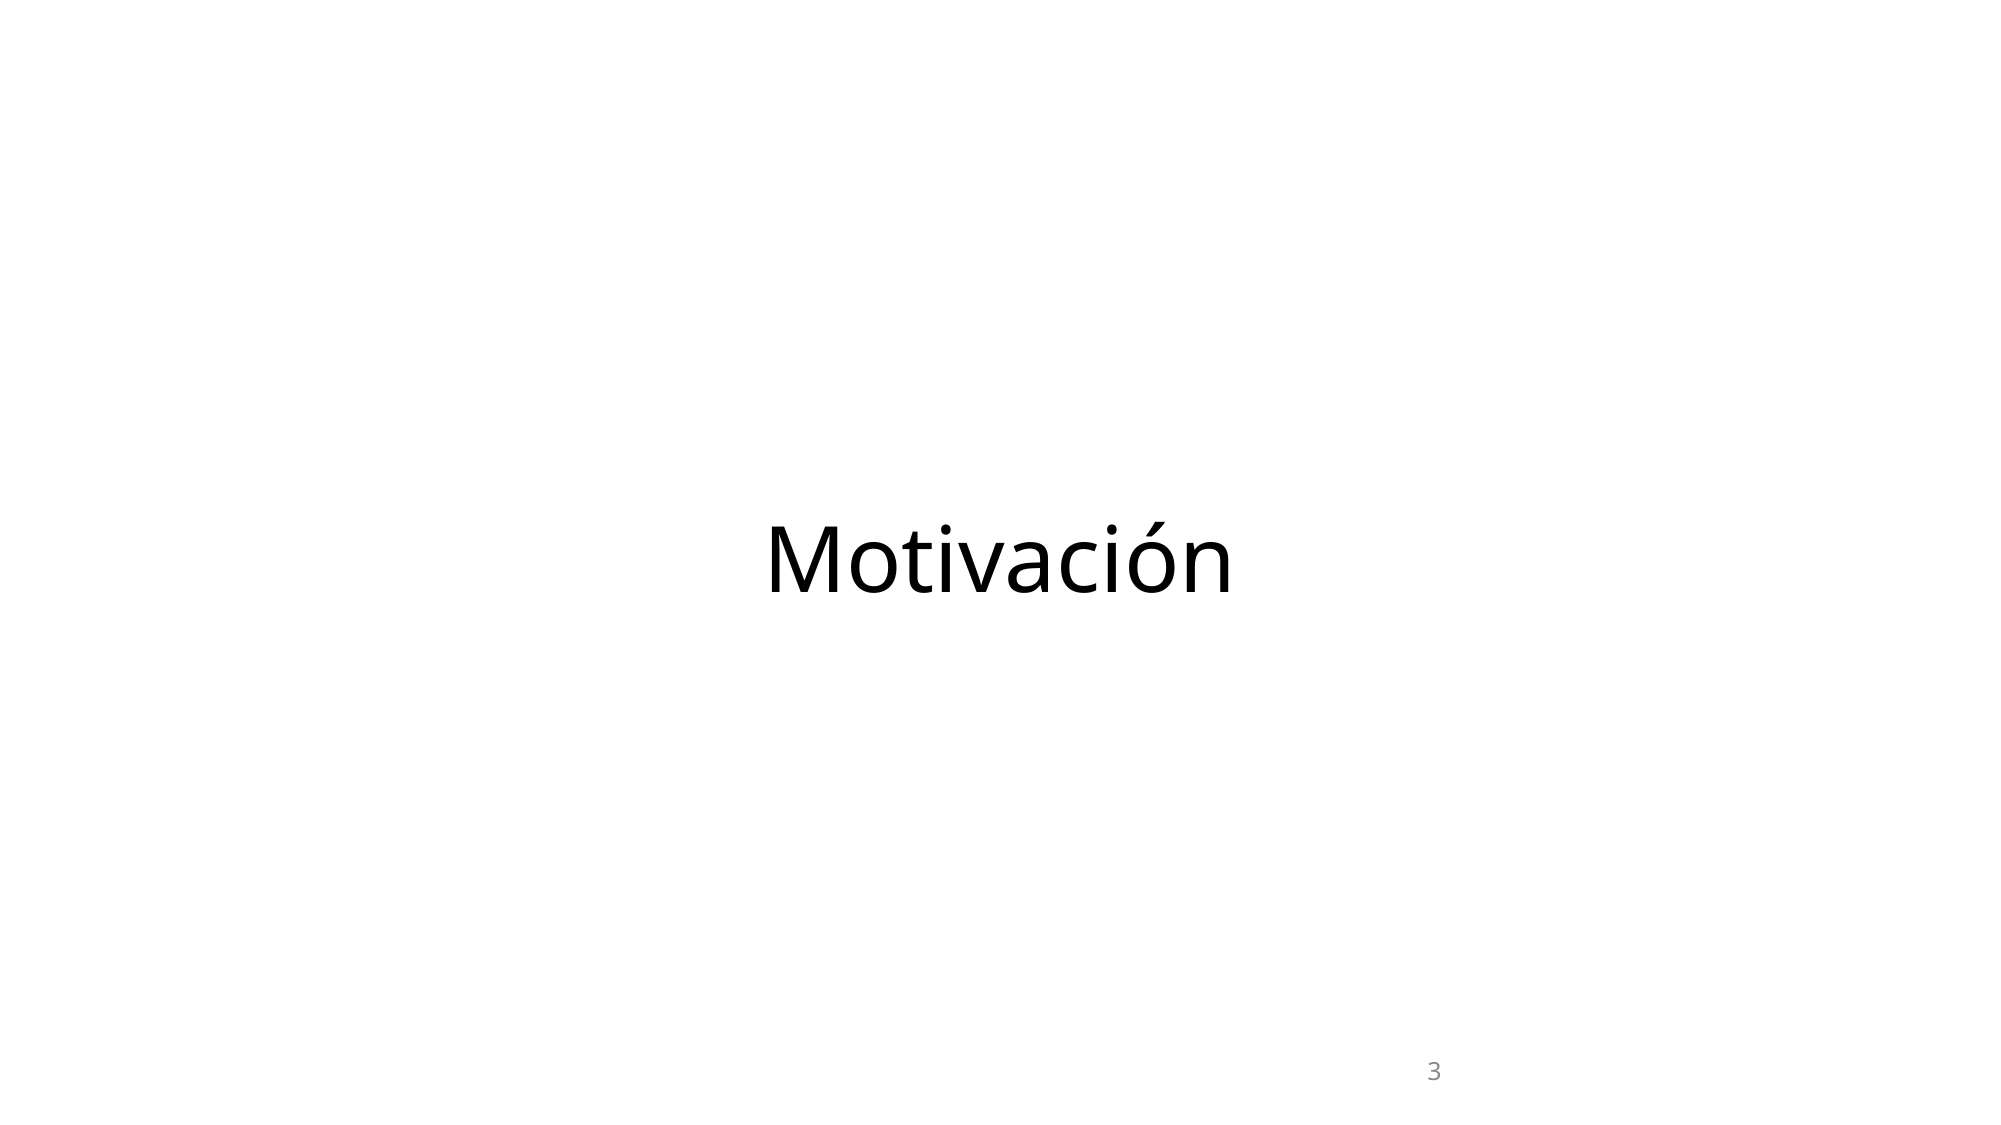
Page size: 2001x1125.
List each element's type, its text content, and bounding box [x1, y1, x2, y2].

text_box 3 [1412, 1042, 1863, 1103]
title Motivación [137, 453, 1863, 672]
